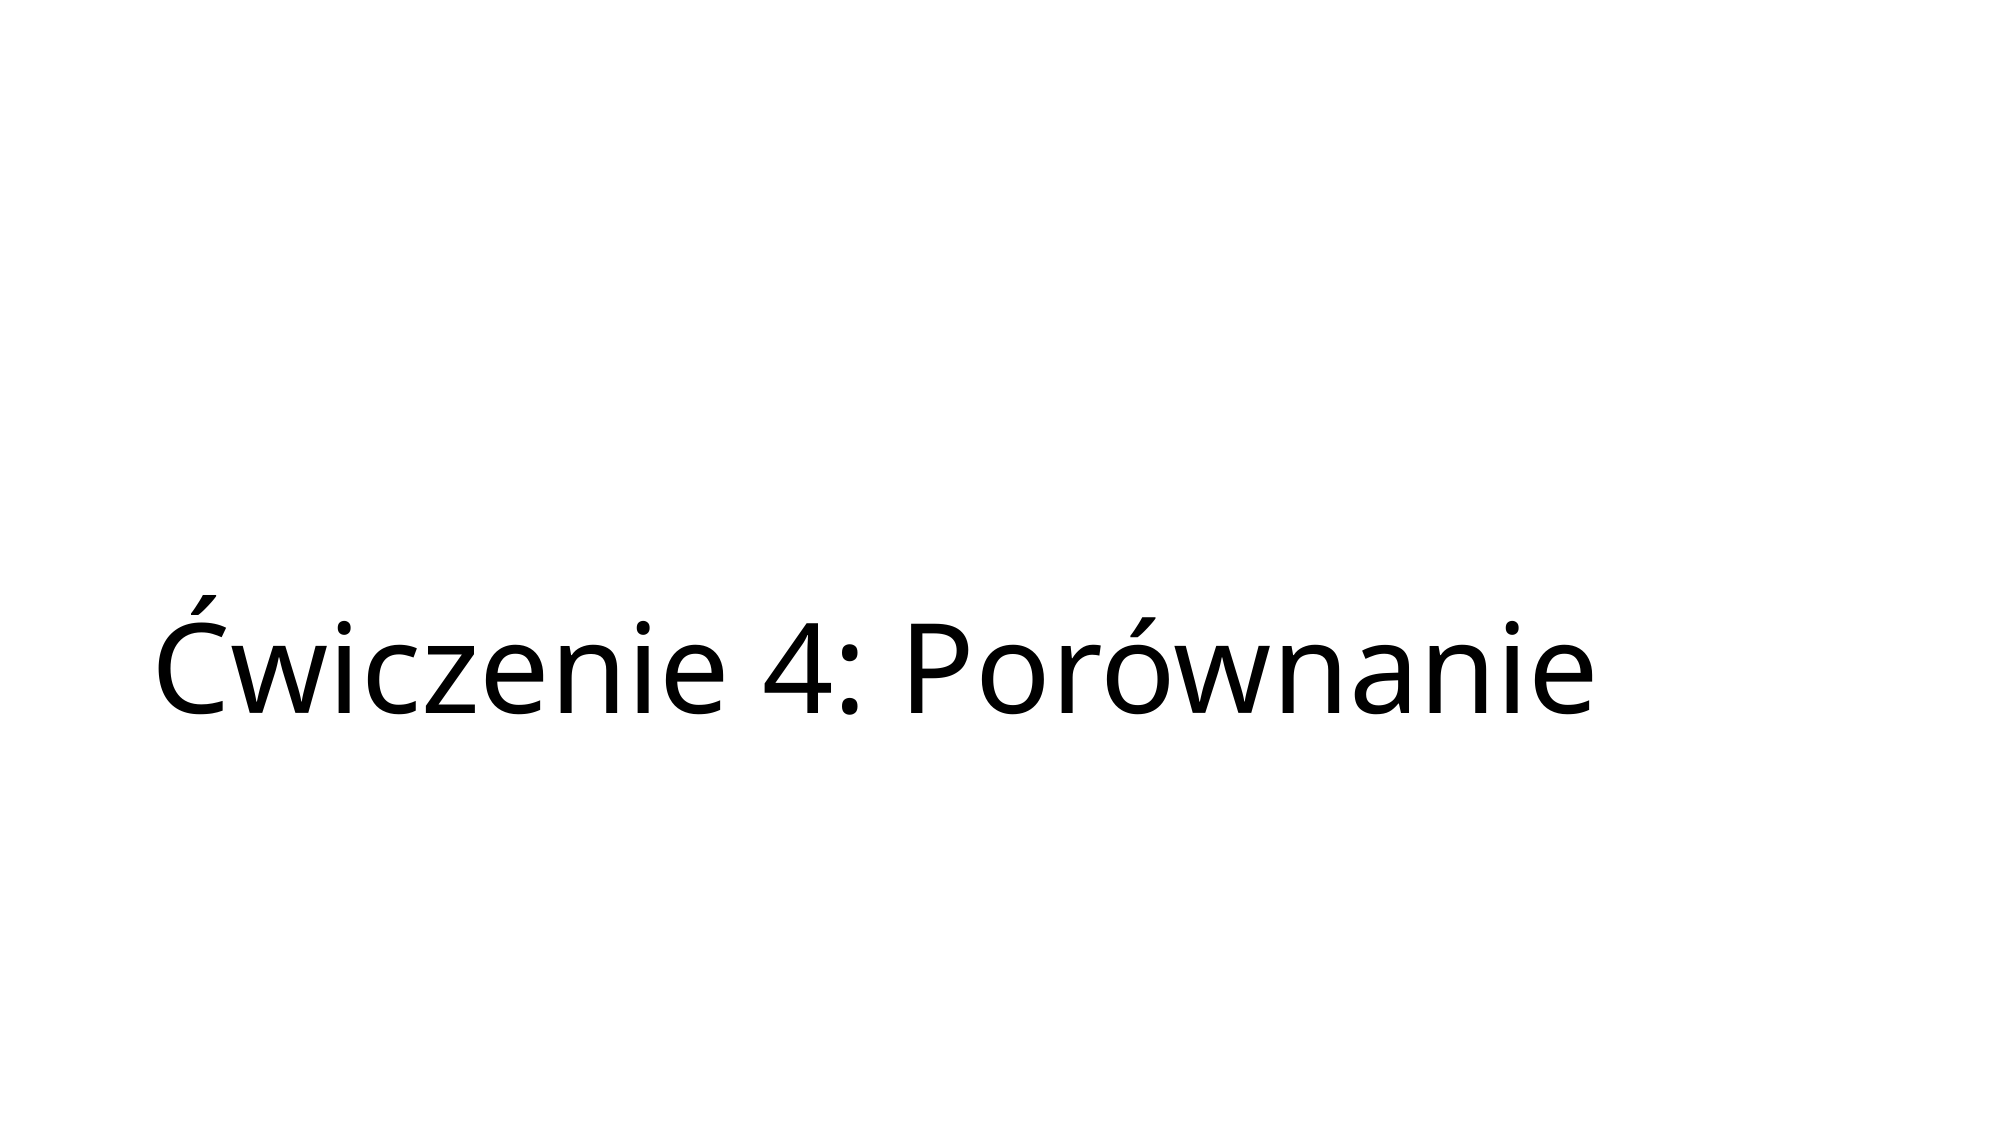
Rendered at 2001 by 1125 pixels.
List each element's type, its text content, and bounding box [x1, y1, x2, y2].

title Ćwiczenie 4: Porównanie [136, 280, 1862, 749]
